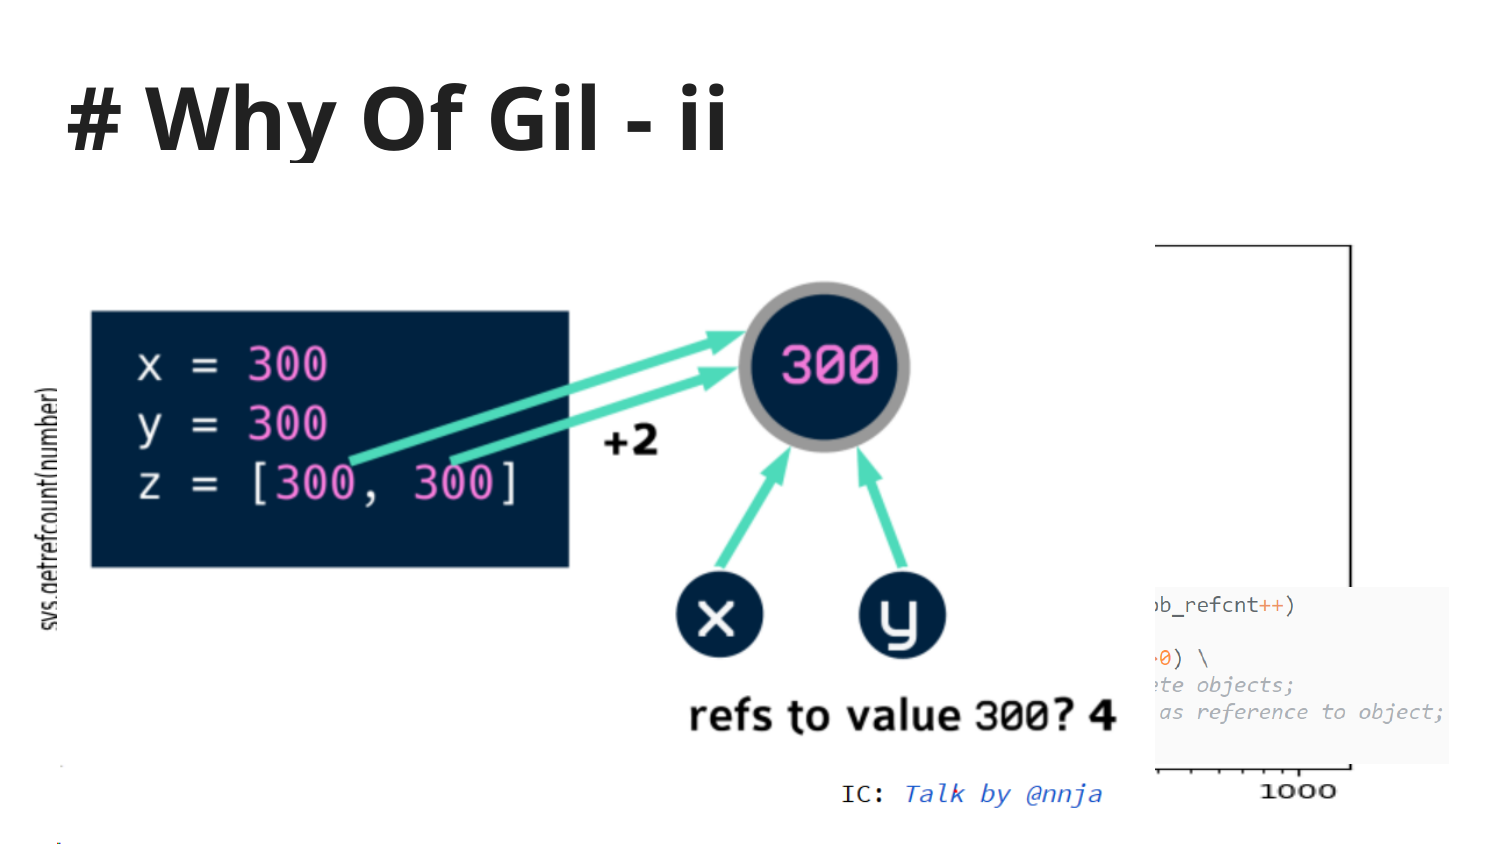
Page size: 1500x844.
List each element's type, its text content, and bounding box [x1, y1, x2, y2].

title # Why Of Gil - ii [51, 48, 1449, 163]
picture [0, 163, 1500, 844]
